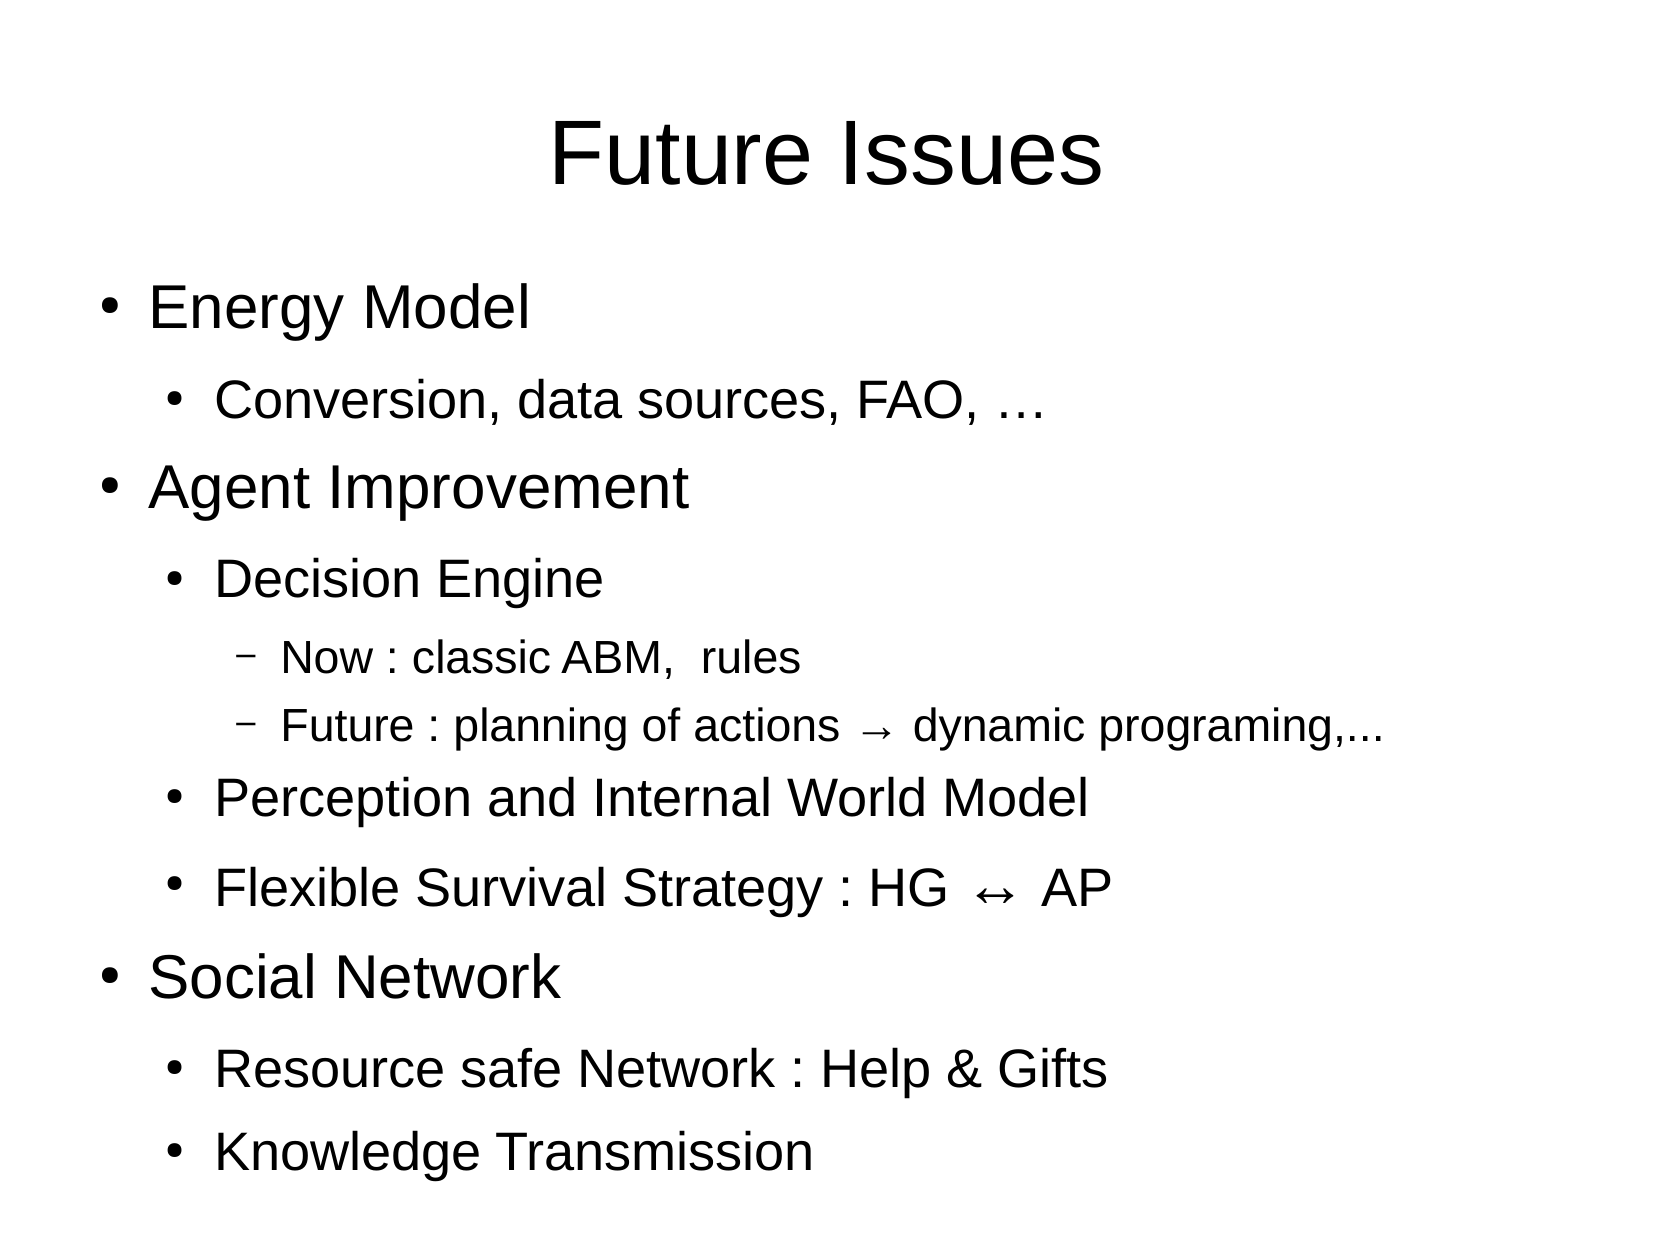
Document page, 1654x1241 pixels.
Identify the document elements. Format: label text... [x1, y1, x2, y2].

list Energy Model Conversion, data sources, FAO, … Agent Improvement Decision Engine Now : classic ABM, rules Future : planning of actions → dynamic programing,... Perception and Internal World Model Flexible Survival Strategy : HG ↔ AP Social Network Resource safe Network : Help & Gifts Knowledge Transmission [82, 272, 1571, 1183]
title Future Issues [82, 49, 1571, 257]
